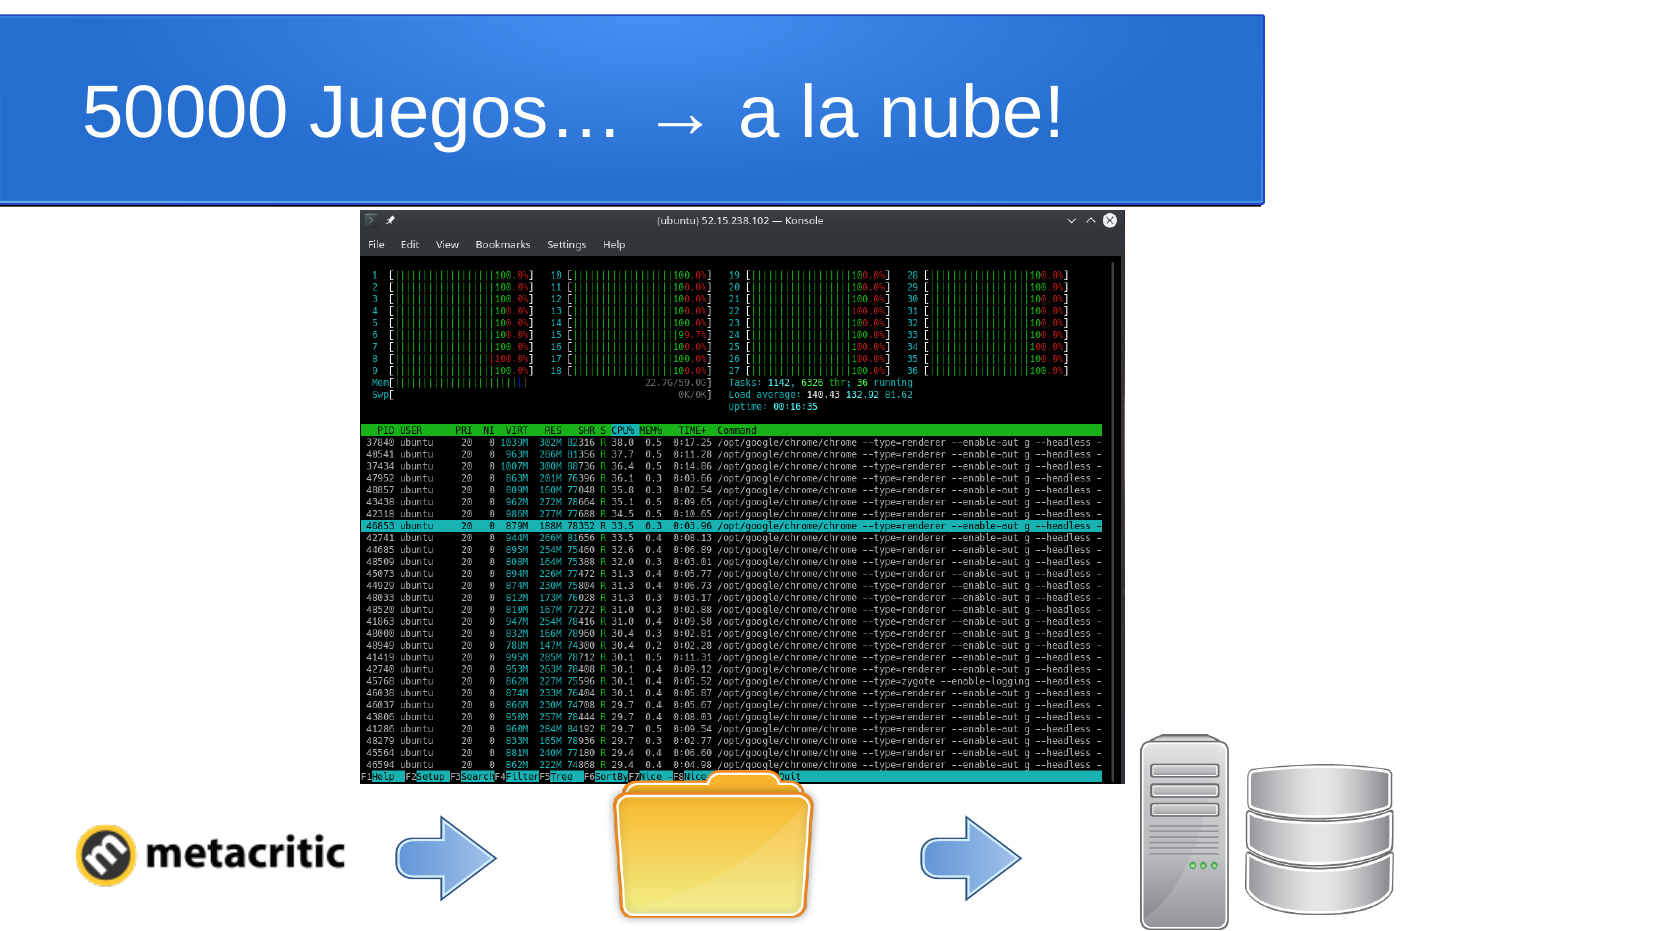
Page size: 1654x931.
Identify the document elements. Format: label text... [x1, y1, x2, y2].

picture [1140, 734, 1229, 930]
picture [360, 210, 1126, 931]
picture [915, 810, 1028, 906]
picture [1245, 764, 1394, 916]
picture [76, 824, 346, 888]
title 50000 Juegos… → a la nube! [82, 35, 1235, 189]
picture [390, 810, 503, 906]
